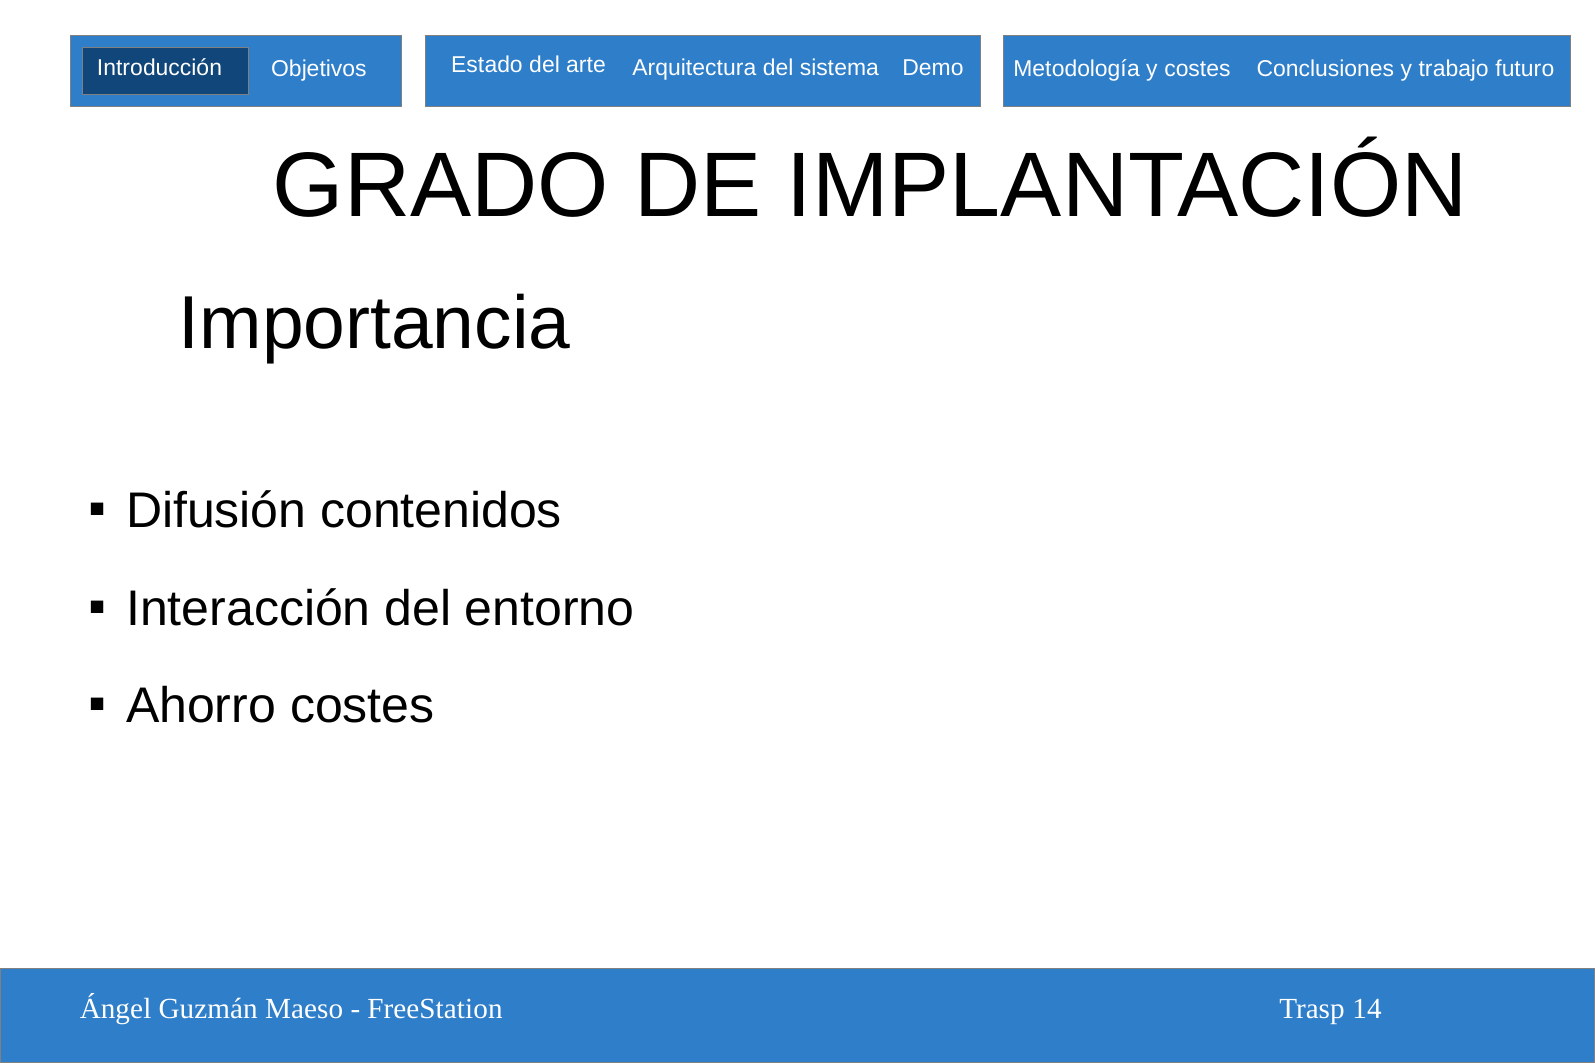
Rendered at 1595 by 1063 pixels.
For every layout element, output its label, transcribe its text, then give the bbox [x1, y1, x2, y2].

text_box [1003, 101, 1571, 107]
title GRADO DE IMPLANTACIÓN [153, 128, 1589, 240]
title Introducción [70, 35, 249, 100]
title Metodología y costes [981, 36, 1228, 101]
title Demo [868, 47, 999, 88]
text_box Difusión contenidos Interacción del entorno Ahorro costes [76, 474, 650, 839]
title Importancia [112, 266, 638, 378]
title Conclusiones y trabajo futuro [1228, 36, 1583, 101]
text_box [425, 35, 981, 47]
title Objetivos [236, 36, 402, 101]
title Estado del arte [413, 41, 644, 89]
title Arquitectura del sistema [625, 41, 886, 94]
text_box [70, 100, 402, 107]
text_box [425, 88, 981, 107]
